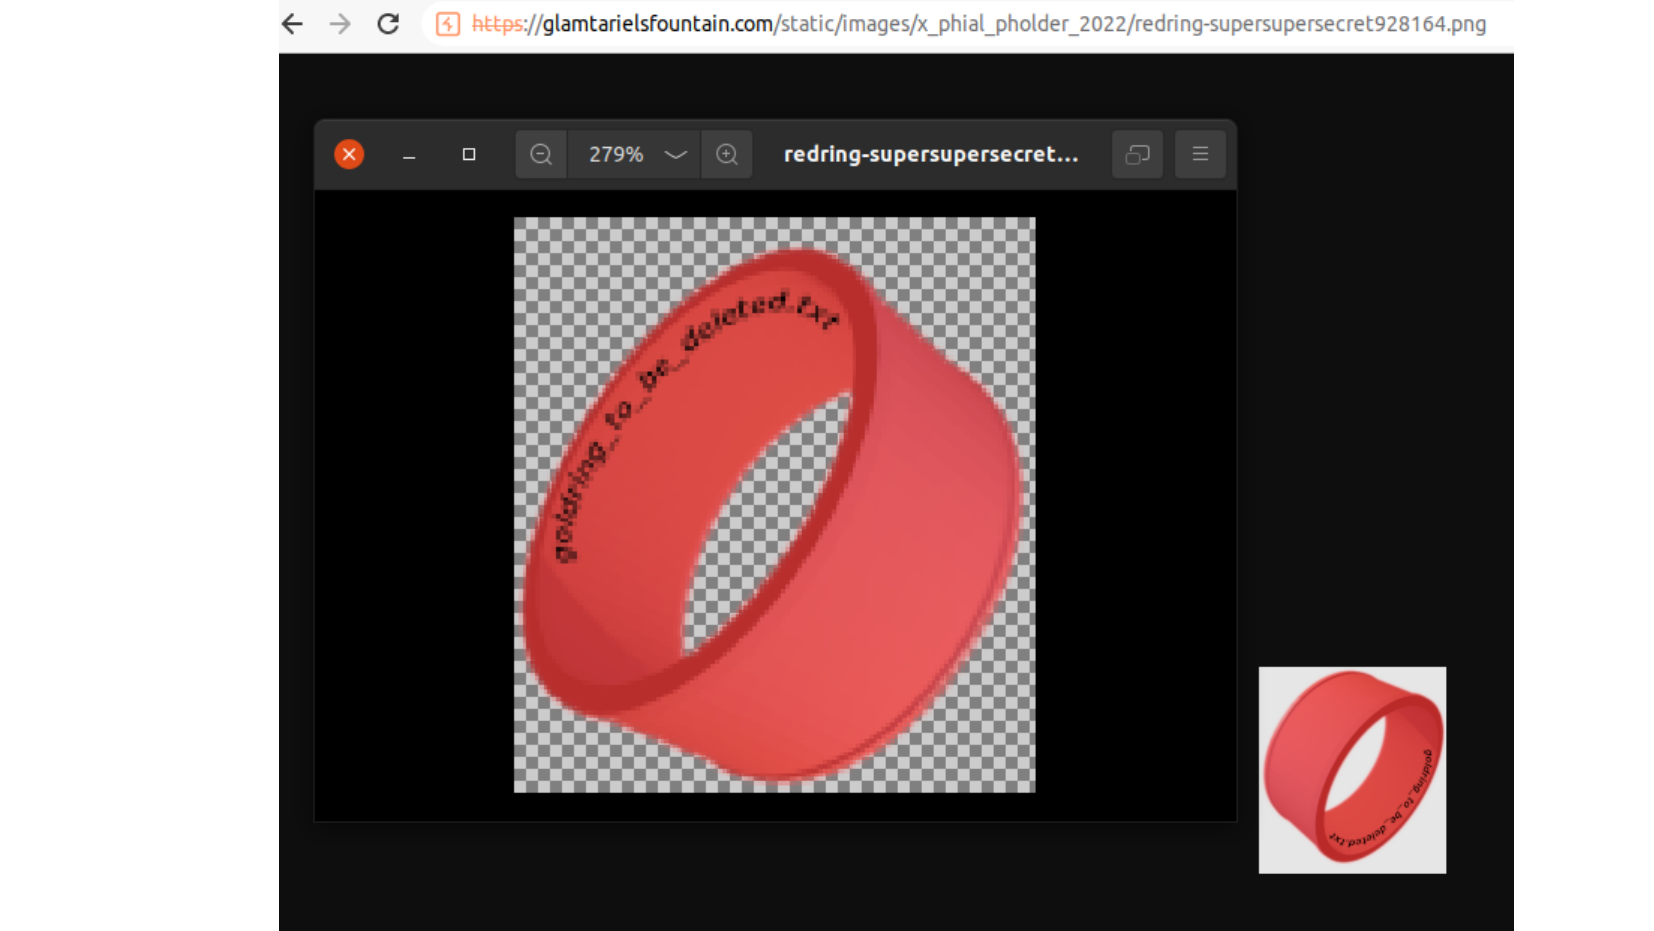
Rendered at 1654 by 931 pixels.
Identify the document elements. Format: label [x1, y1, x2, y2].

picture [279, 0, 1514, 931]
